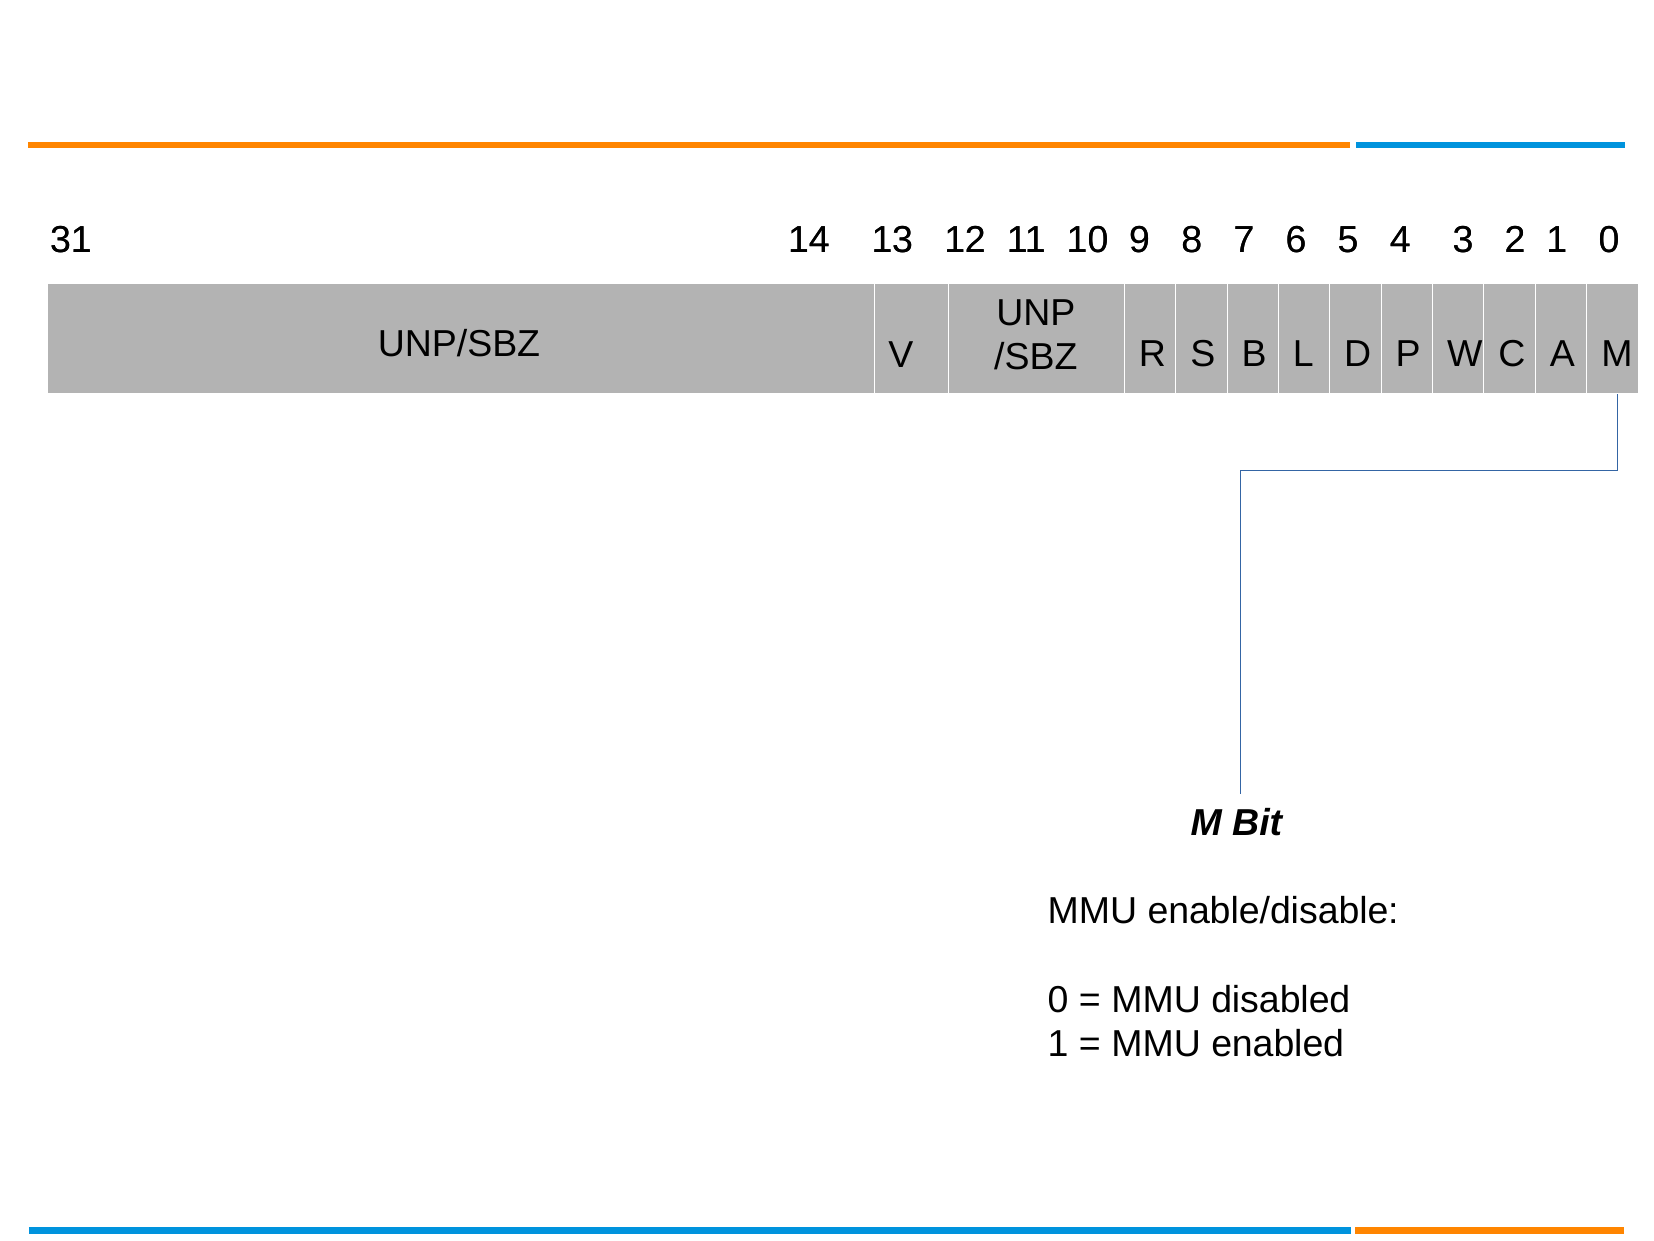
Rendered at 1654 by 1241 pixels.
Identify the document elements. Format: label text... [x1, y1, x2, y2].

text_box /SBZ [994, 335, 1078, 380]
text_box UNP/SBZ [377, 322, 541, 367]
text_box 31 [50, 218, 92, 263]
text_box L [1279, 284, 1329, 393]
text_box V [888, 291, 914, 376]
text_box 1 = MMU enabled [1047, 1022, 1345, 1067]
text_box R [1125, 284, 1175, 393]
text_box C [1484, 284, 1535, 393]
text_box [875, 284, 948, 393]
text_box A [1536, 284, 1586, 393]
text_box [48, 284, 874, 393]
text_box B [1228, 284, 1278, 393]
text_box D [1330, 284, 1381, 393]
text_box P [1382, 284, 1432, 393]
text_box MMU enable/disable: [1047, 890, 1400, 935]
text_box M Bit [1190, 801, 1304, 847]
text_box W [1433, 284, 1483, 393]
text_box S [1176, 284, 1227, 393]
text_box 0 = MMU disabled [1047, 978, 1362, 1023]
text_box UNP [996, 291, 1076, 335]
text_box M [1587, 284, 1638, 393]
text_box [949, 284, 1124, 393]
text_box 14 13 12 11 10 9 8 7 6 5 4 3 2 1 0 [788, 218, 1624, 263]
